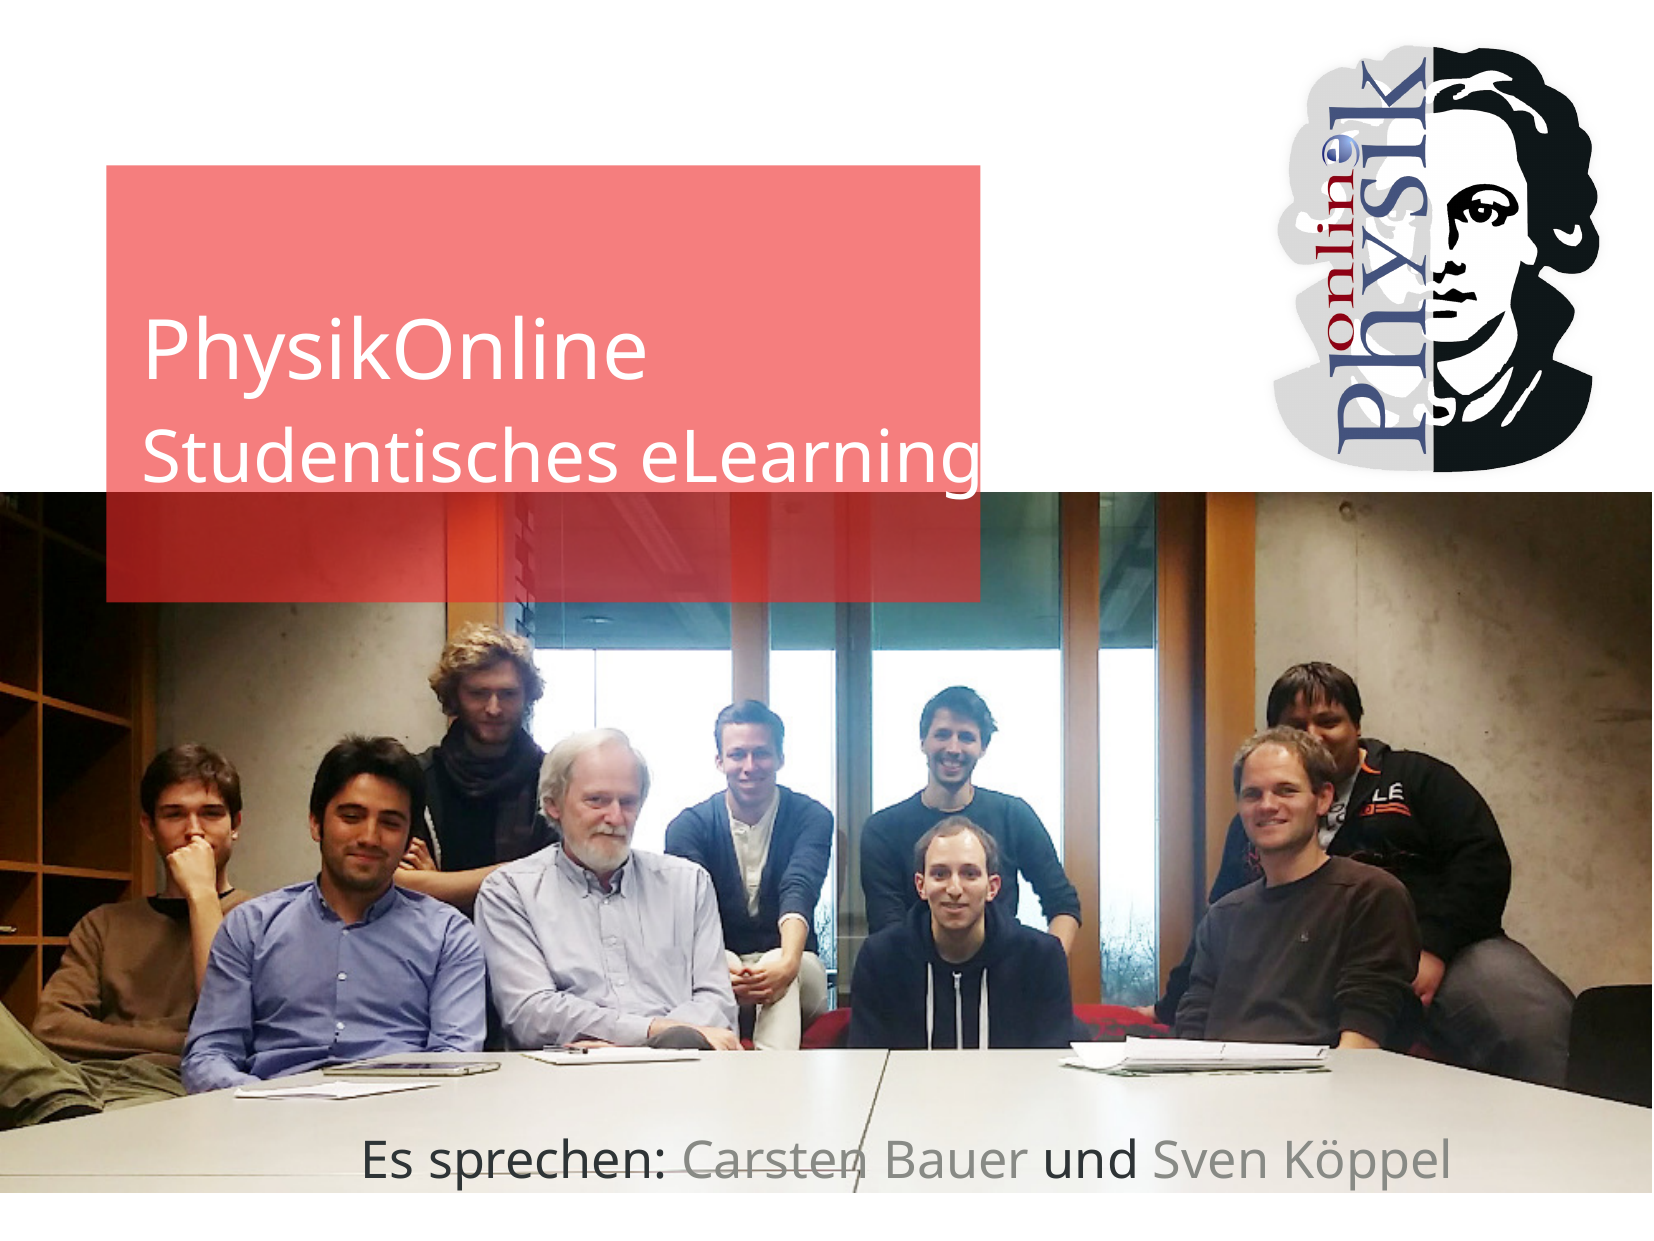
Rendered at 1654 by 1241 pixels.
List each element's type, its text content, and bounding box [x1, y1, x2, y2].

picture [0, 492, 1652, 1193]
text_box PhysikOnline Studentisches eLearning [127, 283, 981, 745]
picture [1263, 35, 1609, 482]
text_box Es sprechen: Carsten Bauer und Sven Köppel [345, 1116, 1250, 1183]
text_box [106, 165, 981, 603]
